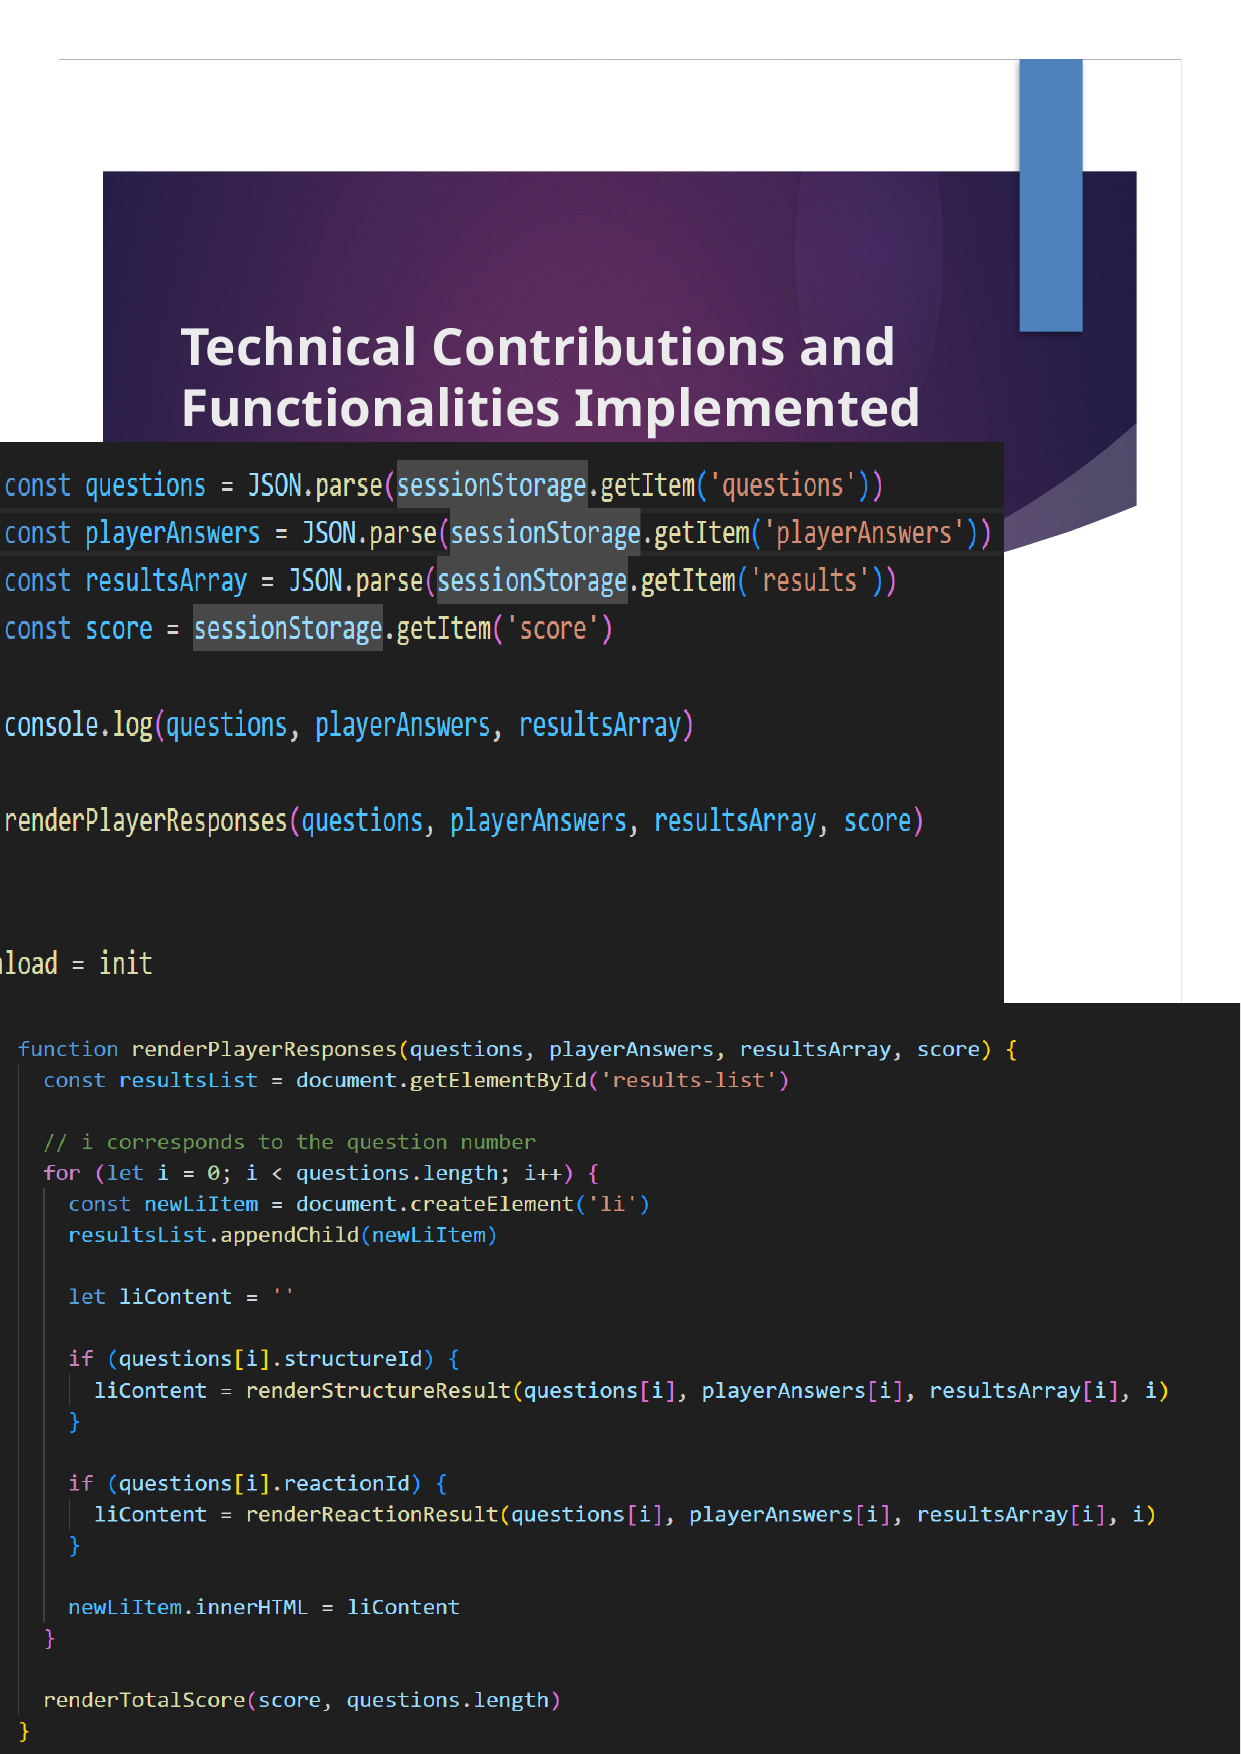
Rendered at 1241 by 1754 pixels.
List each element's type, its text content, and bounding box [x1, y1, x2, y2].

picture [0, 172, 1241, 1754]
title Technical Contributions and Functionalities Implemented [165, 291, 972, 442]
